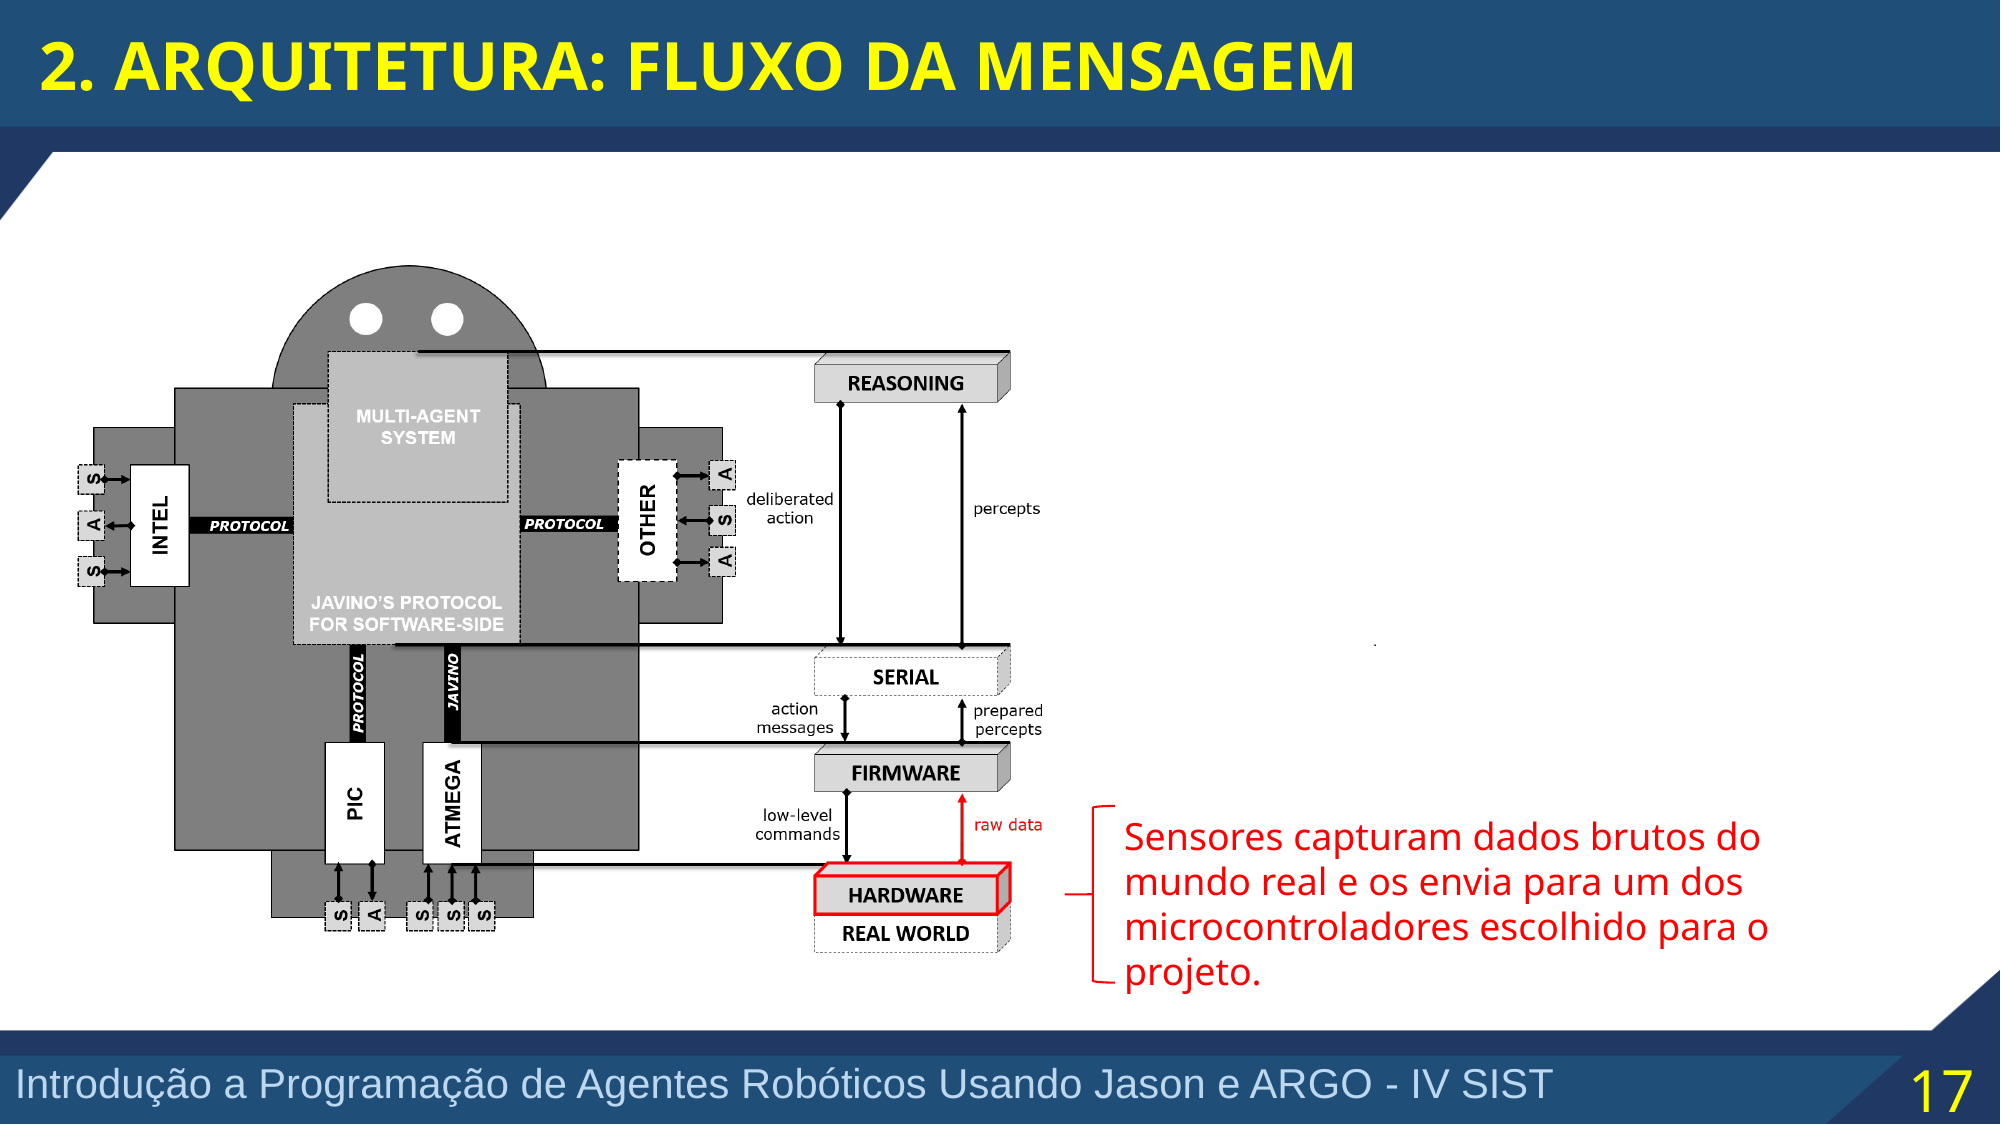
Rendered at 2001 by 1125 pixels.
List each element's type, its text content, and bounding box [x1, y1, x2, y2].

text_box [1092, 805, 1109, 983]
text_box Sensores capturam dados brutos do mundo real e os envia para um dos microcontroladores escolhido para o projeto. [1109, 805, 1858, 1001]
text_box 2. ARQUITETURA: FLUXO DA MENSAGEM [24, 16, 2000, 112]
picture [0, 0, 2000, 1124]
